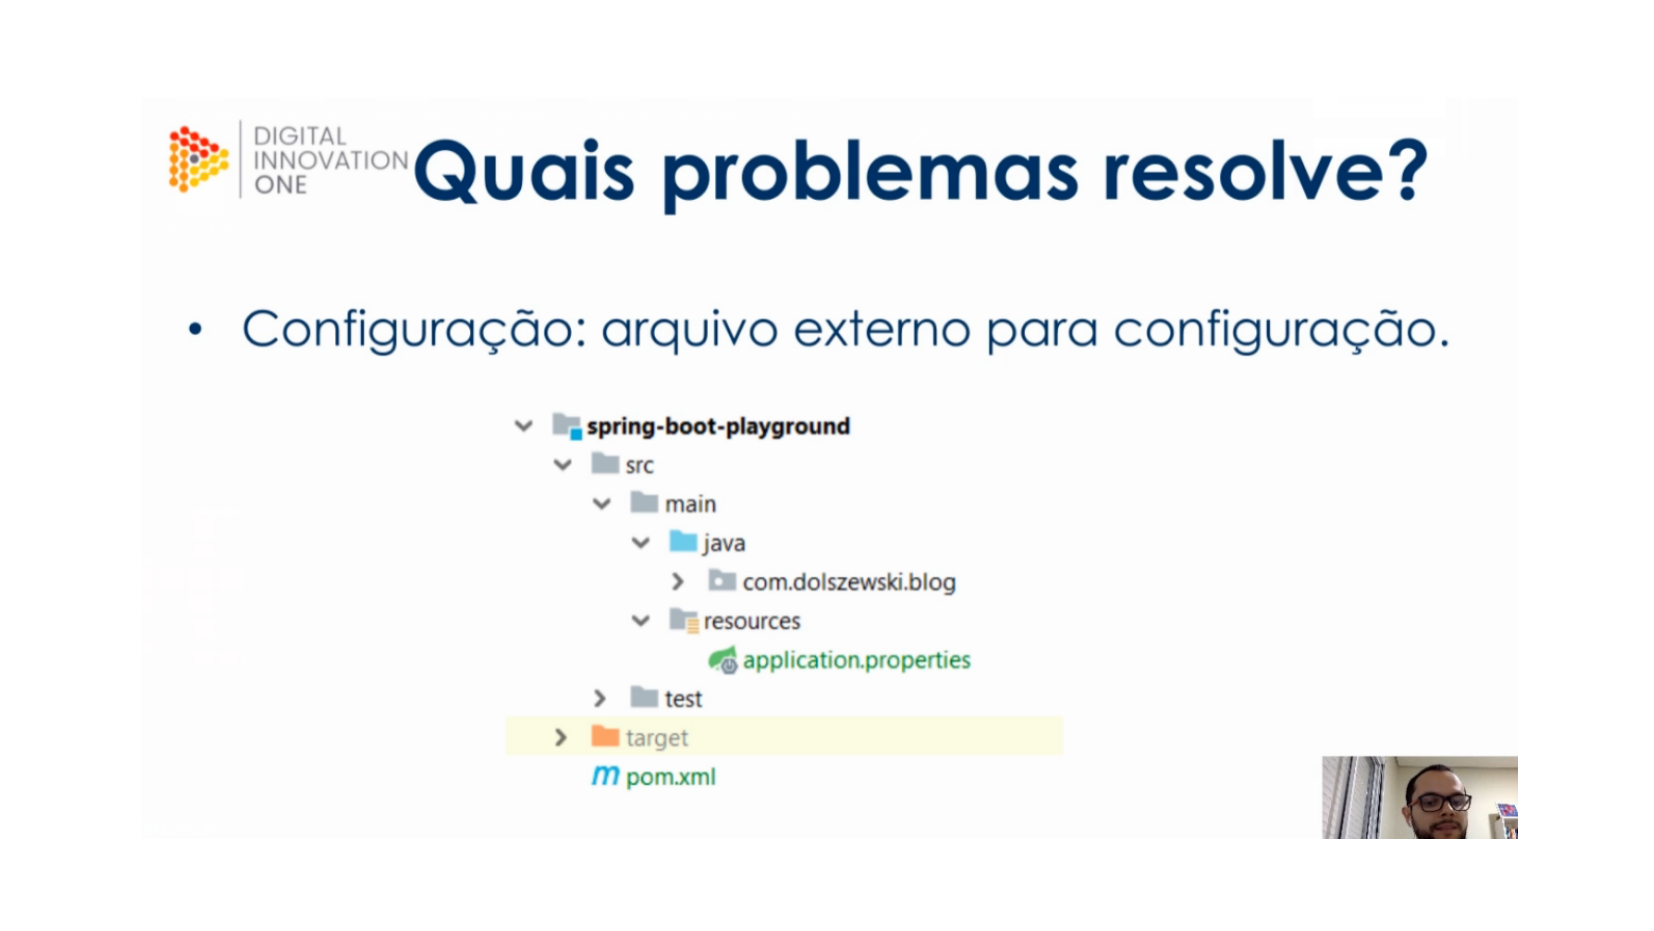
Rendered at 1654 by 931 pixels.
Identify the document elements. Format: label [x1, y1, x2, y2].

picture [141, 97, 1518, 839]
